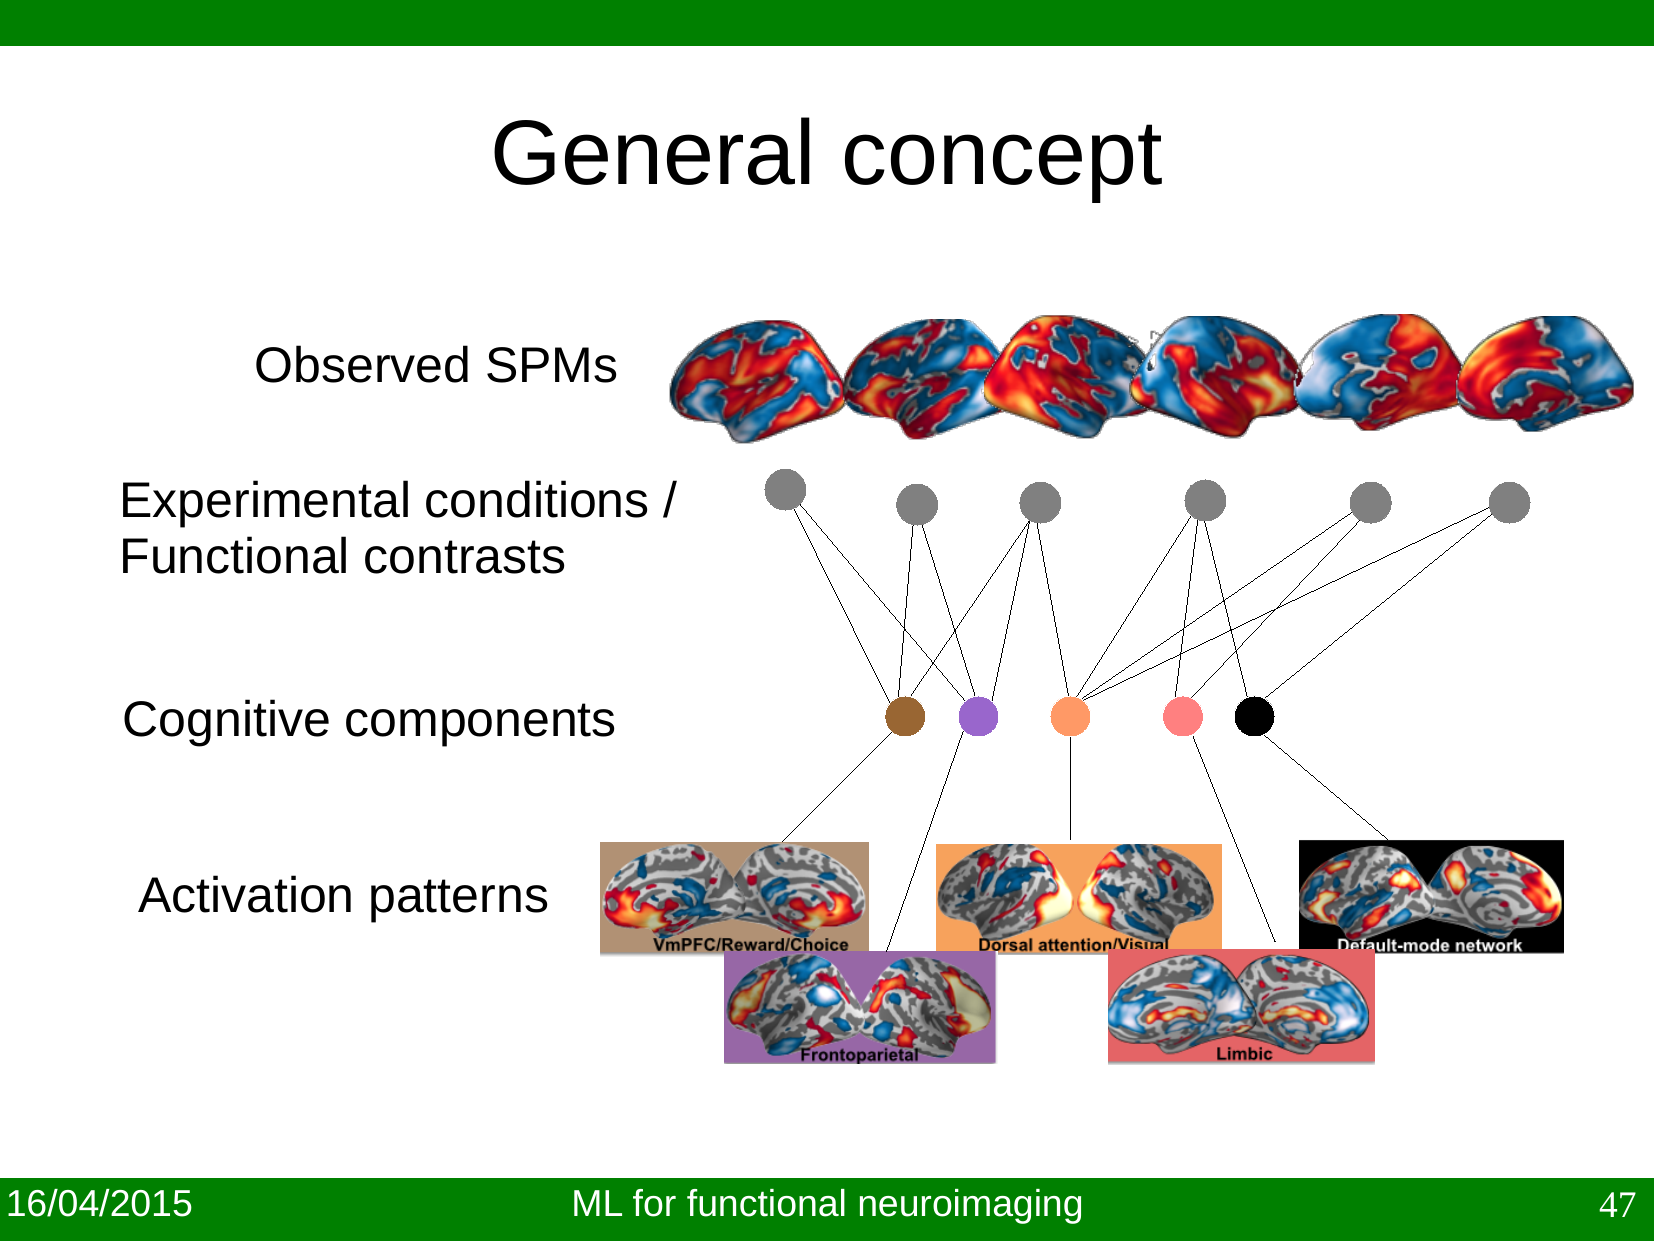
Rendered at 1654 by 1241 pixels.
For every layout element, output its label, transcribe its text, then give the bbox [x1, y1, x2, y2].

text_box [764, 469, 806, 511]
text_box Observed SPMs [240, 330, 634, 402]
picture [667, 314, 1637, 445]
text_box Experimental conditions / Functional contrasts [105, 465, 730, 600]
picture [600, 839, 1564, 1066]
text_box [1019, 482, 1061, 524]
text_box [896, 484, 938, 526]
text_box [957, 695, 999, 737]
text_box Activation patterns [123, 859, 584, 938]
text_box [1049, 695, 1091, 737]
text_box [884, 695, 926, 737]
text_box Cognitive components [108, 683, 654, 762]
text_box [1350, 482, 1392, 524]
text_box [1184, 479, 1226, 521]
text_box [1234, 695, 1276, 737]
text_box [1489, 482, 1531, 524]
text_box [1162, 695, 1204, 737]
title General concept [82, 49, 1571, 257]
